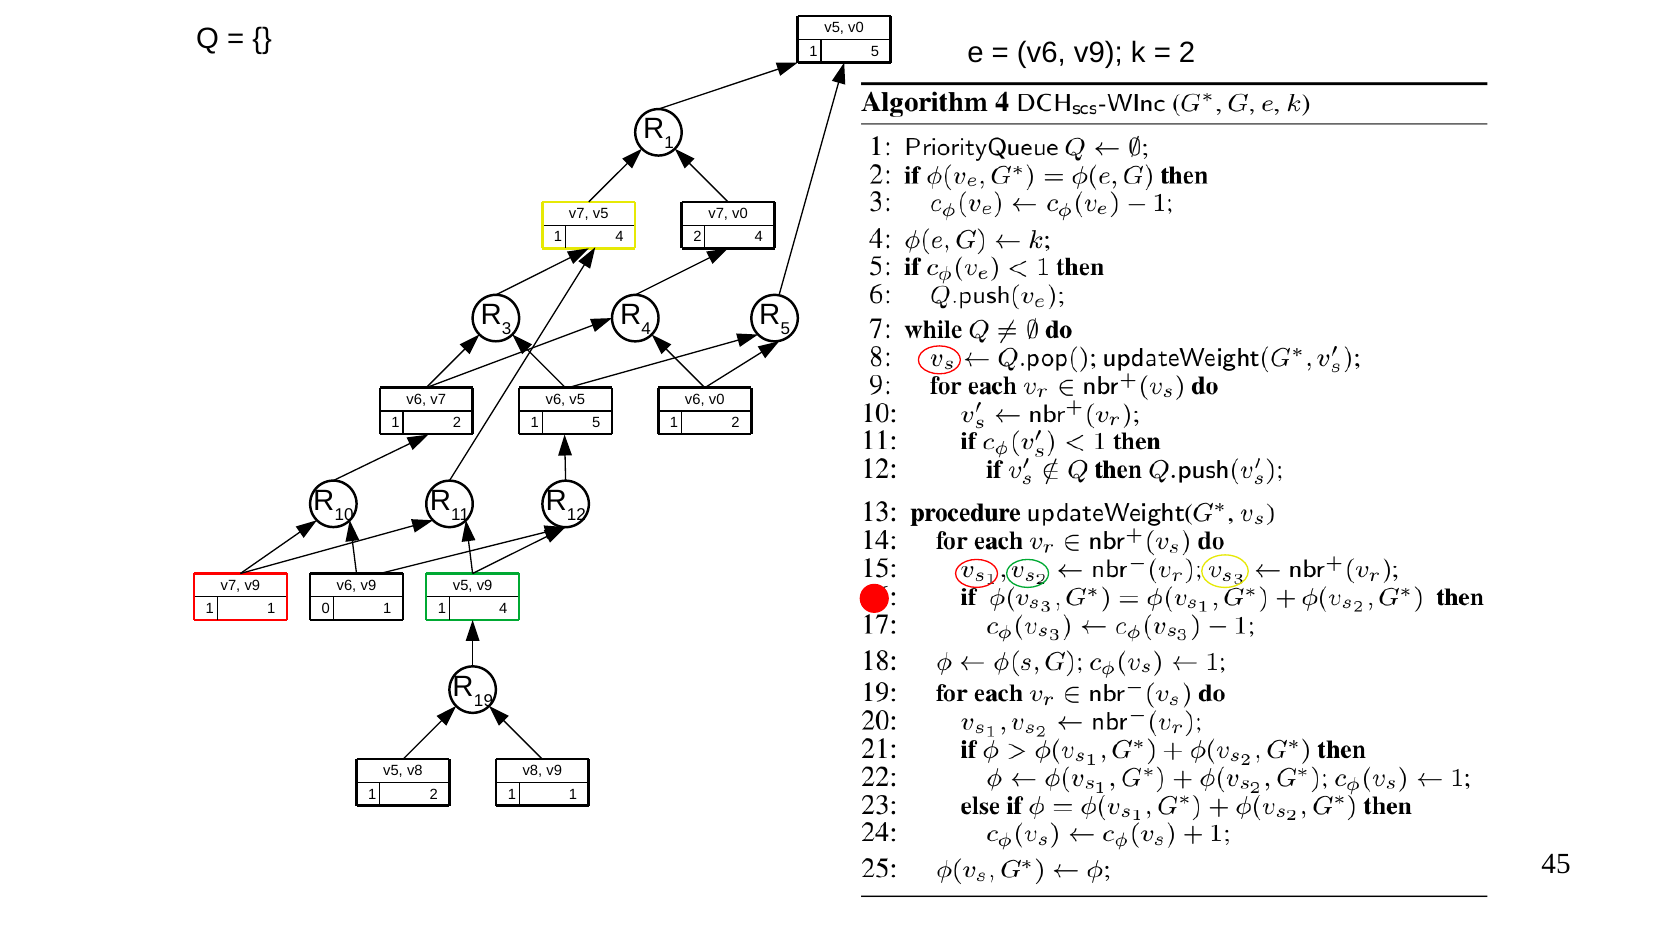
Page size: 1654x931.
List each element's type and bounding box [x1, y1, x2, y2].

picture [146, 0, 1495, 900]
